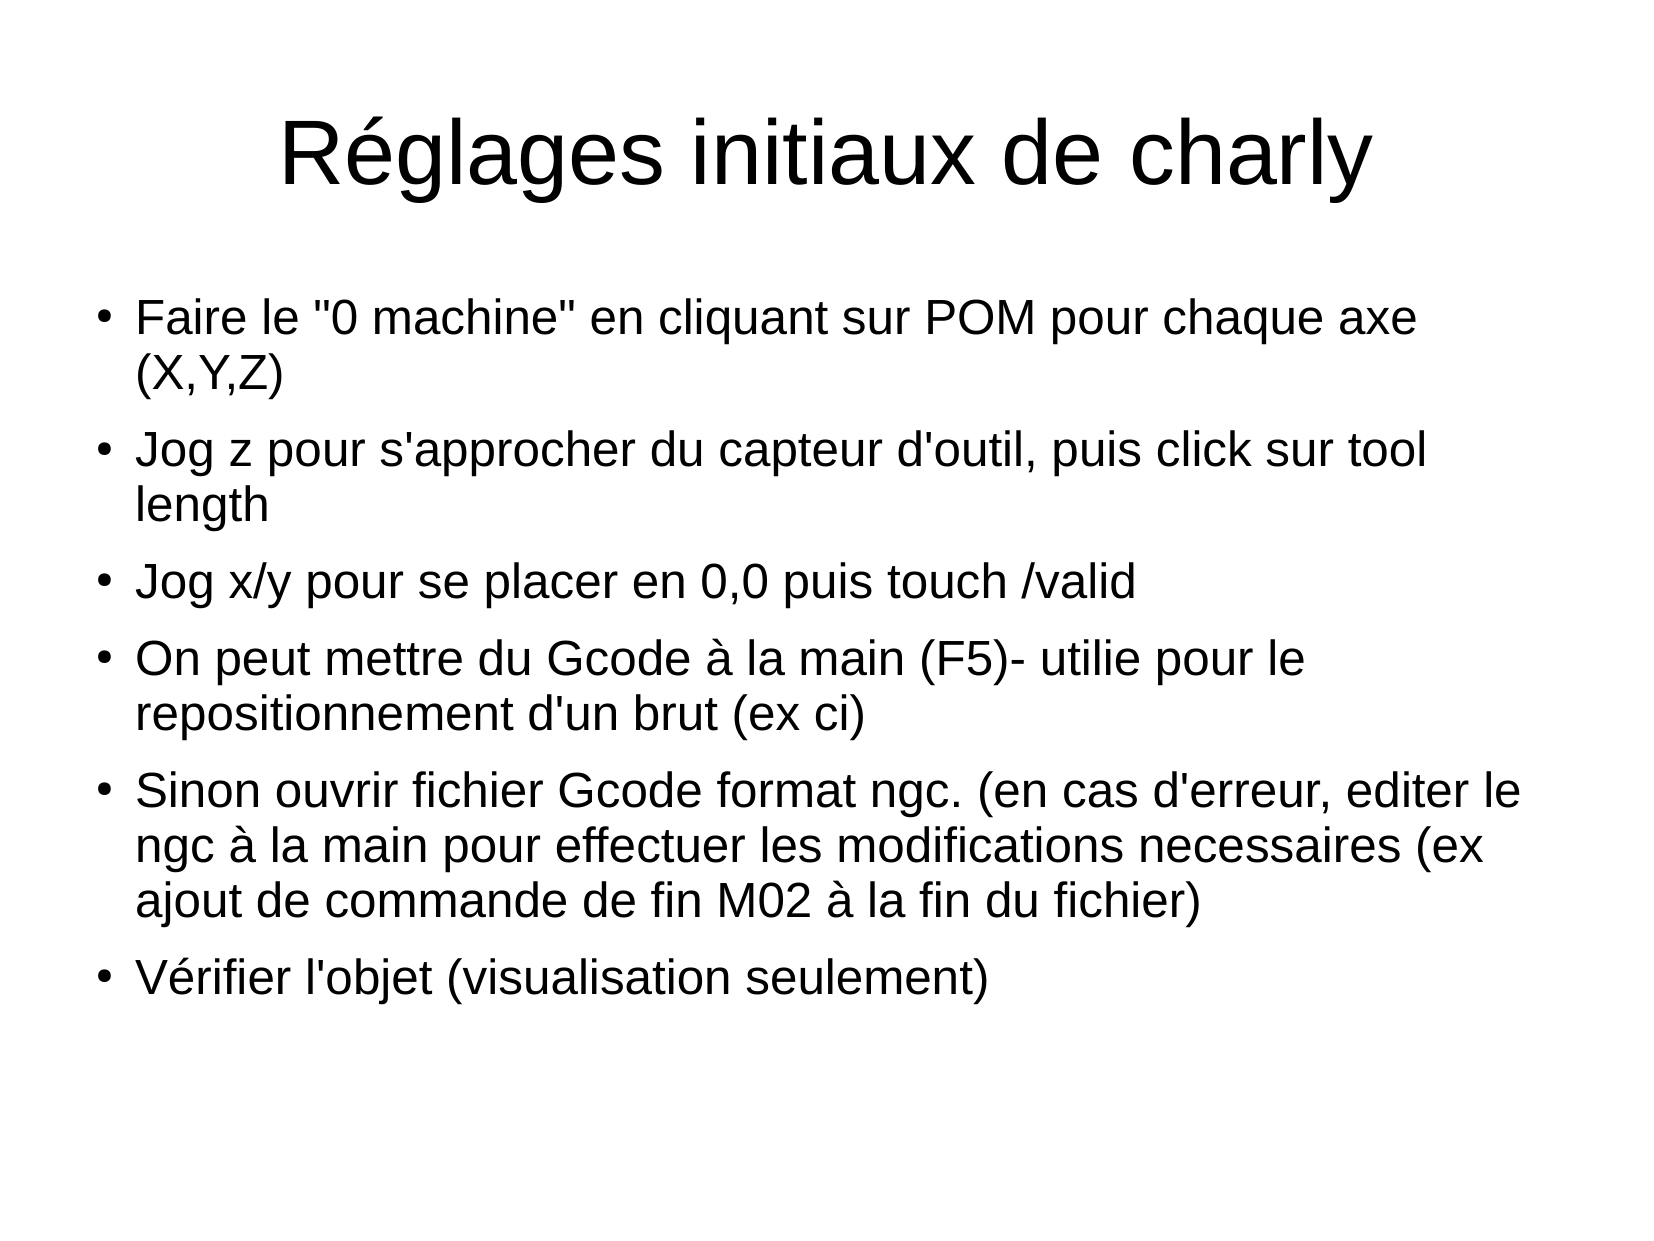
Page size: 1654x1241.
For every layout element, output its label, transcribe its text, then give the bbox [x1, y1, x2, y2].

title Réglages initiaux de charly [82, 49, 1571, 257]
list Faire le "0 machine" en cliquant sur POM pour chaque axe (X,Y,Z) Jog z pour s'approcher du capteur d'outil, puis click sur tool length Jog x/y pour se placer en 0,0 puis touch /valid On peut mettre du Gcode à la main (F5)- utilie pour le repositionnement d'un brut (ex ci) Sinon ouvrir fichier Gcode format ngc. (en cas d'erreur, editer le ngc à la main pour effectuer les modifications necessaires (ex ajout de commande de fin M02 à la fin du fichier) Vérifier l'objet (visualisation seulement) [82, 290, 1571, 1010]
